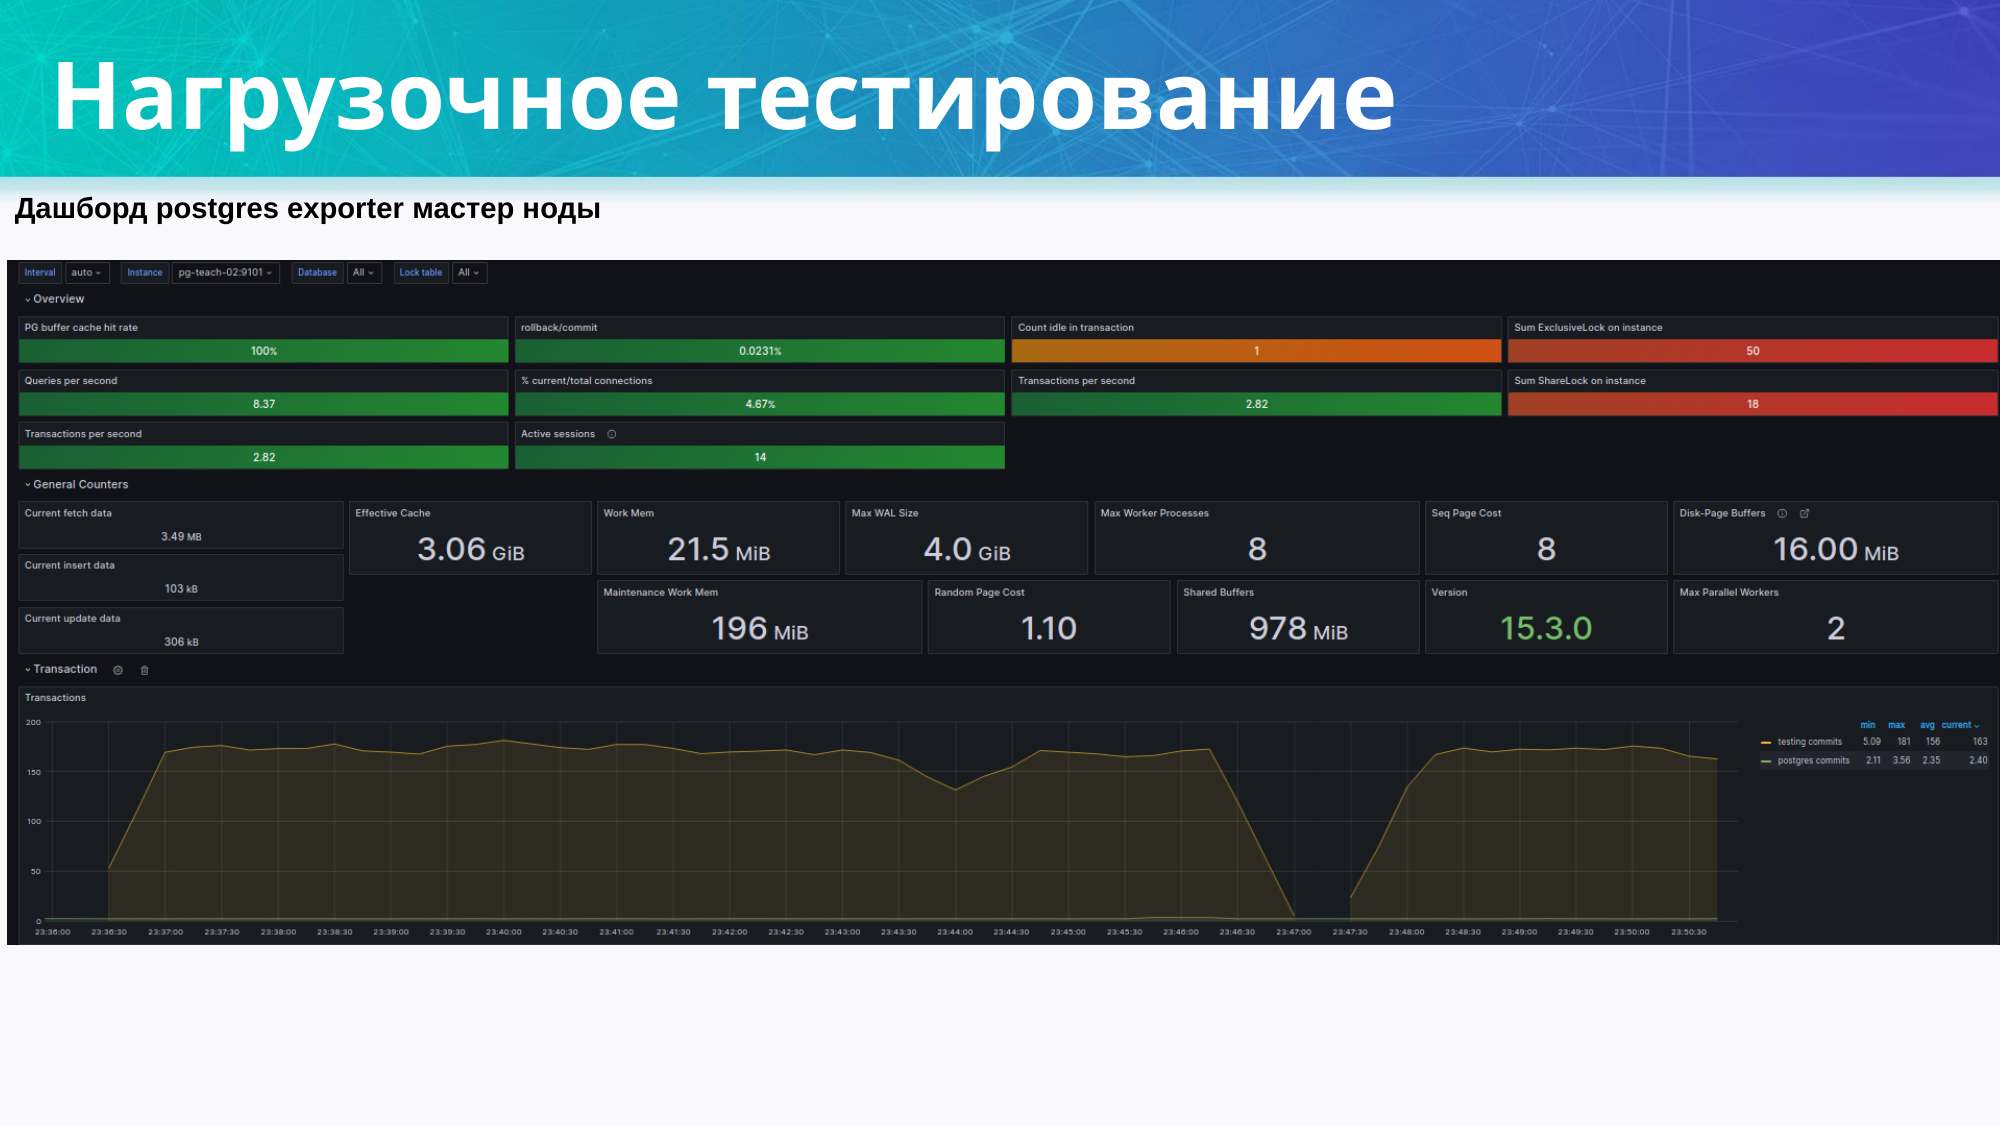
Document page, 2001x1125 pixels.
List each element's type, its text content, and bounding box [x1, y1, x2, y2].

text_box Нагрузочное тестирование [1000, 88, 1020, 119]
text_box Нагрузочное тестирование [50, 58, 1882, 139]
picture [0, 260, 2000, 1125]
text_box Дашборд postgres exporter мастер ноды [0, 174, 2000, 275]
text_box Нагрузочное тестирование [244, 88, 264, 119]
picture [0, 0, 2000, 174]
